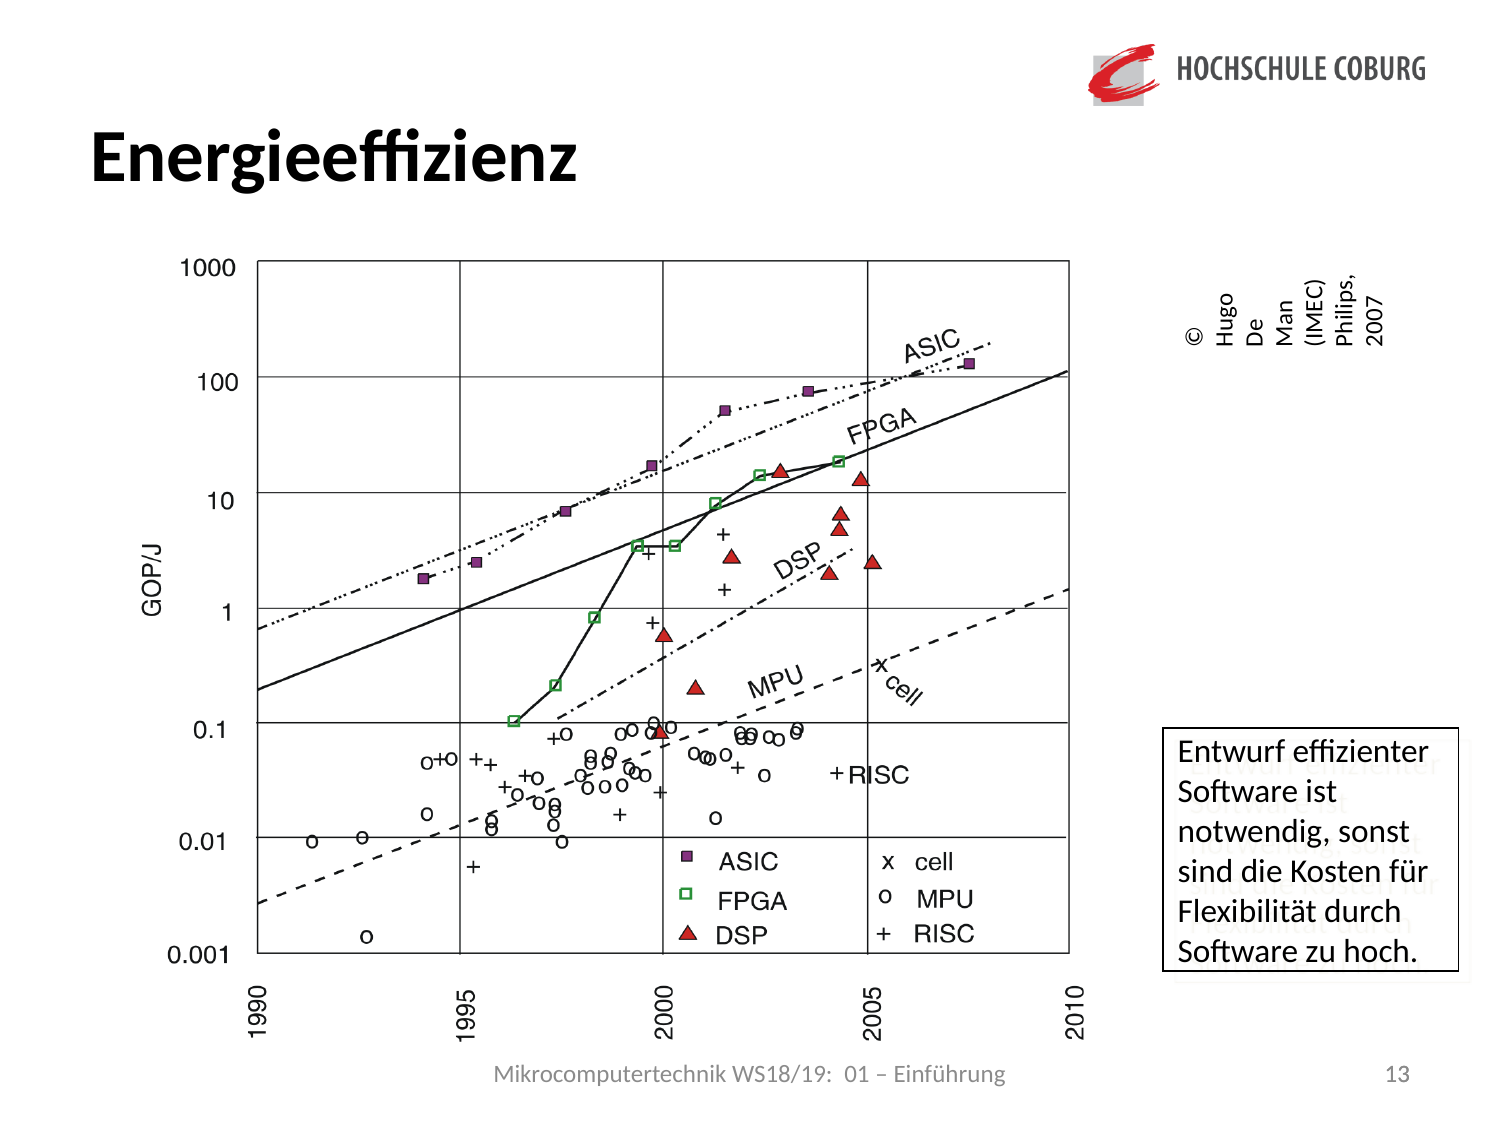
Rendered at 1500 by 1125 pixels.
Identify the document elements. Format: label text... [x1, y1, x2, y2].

picture [1088, 44, 1425, 106]
picture [141, 258, 1084, 1042]
text_box © Hugo De Man (IMEC) Philips, 2007 [1162, 264, 1425, 355]
text_box Entwurf effizienter Software ist notwendig, sonst sind die Kosten für Flexibilität durch Software zu hoch. [1163, 727, 1459, 971]
title Energieeffizienz [75, 45, 1425, 259]
slide_number <number> [1074, 1042, 1425, 1103]
